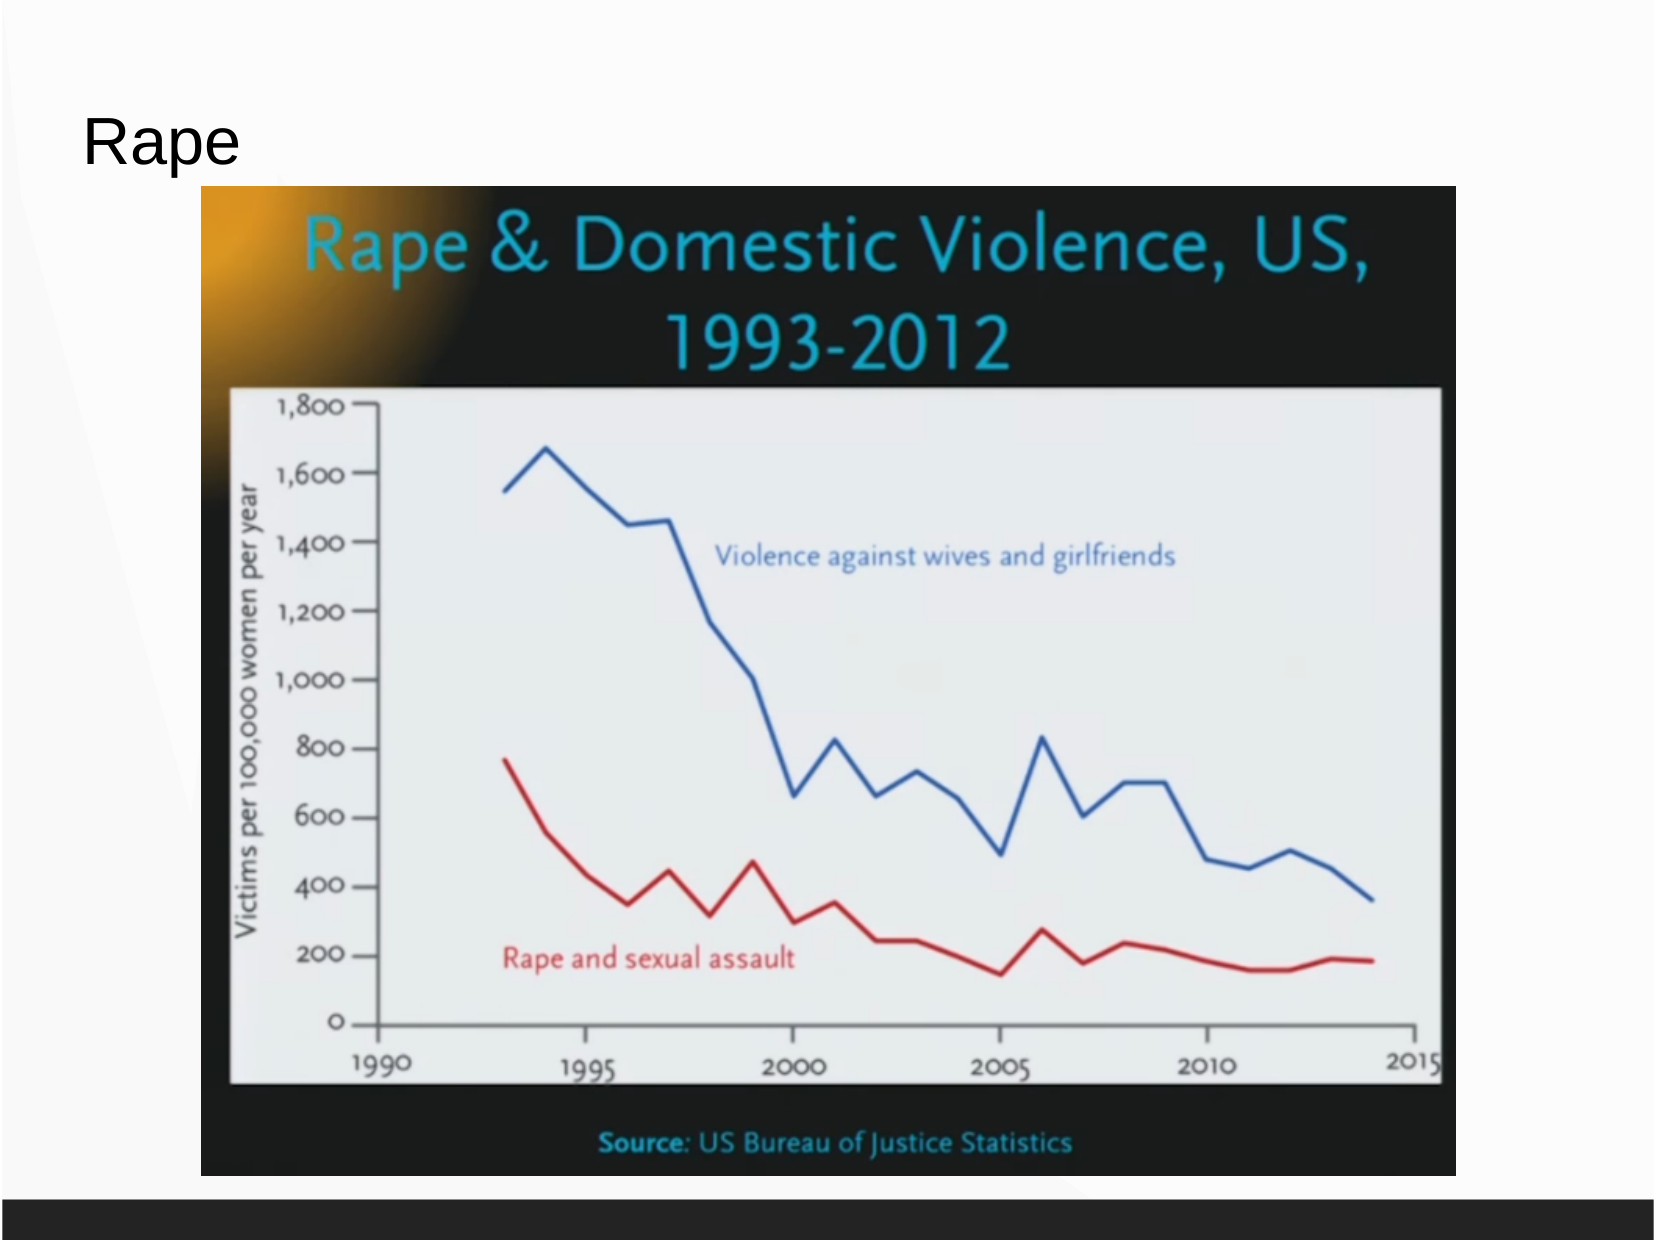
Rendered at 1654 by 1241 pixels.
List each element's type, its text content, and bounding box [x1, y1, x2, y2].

picture [2, 0, 1654, 1241]
title Rape [82, 45, 1571, 238]
